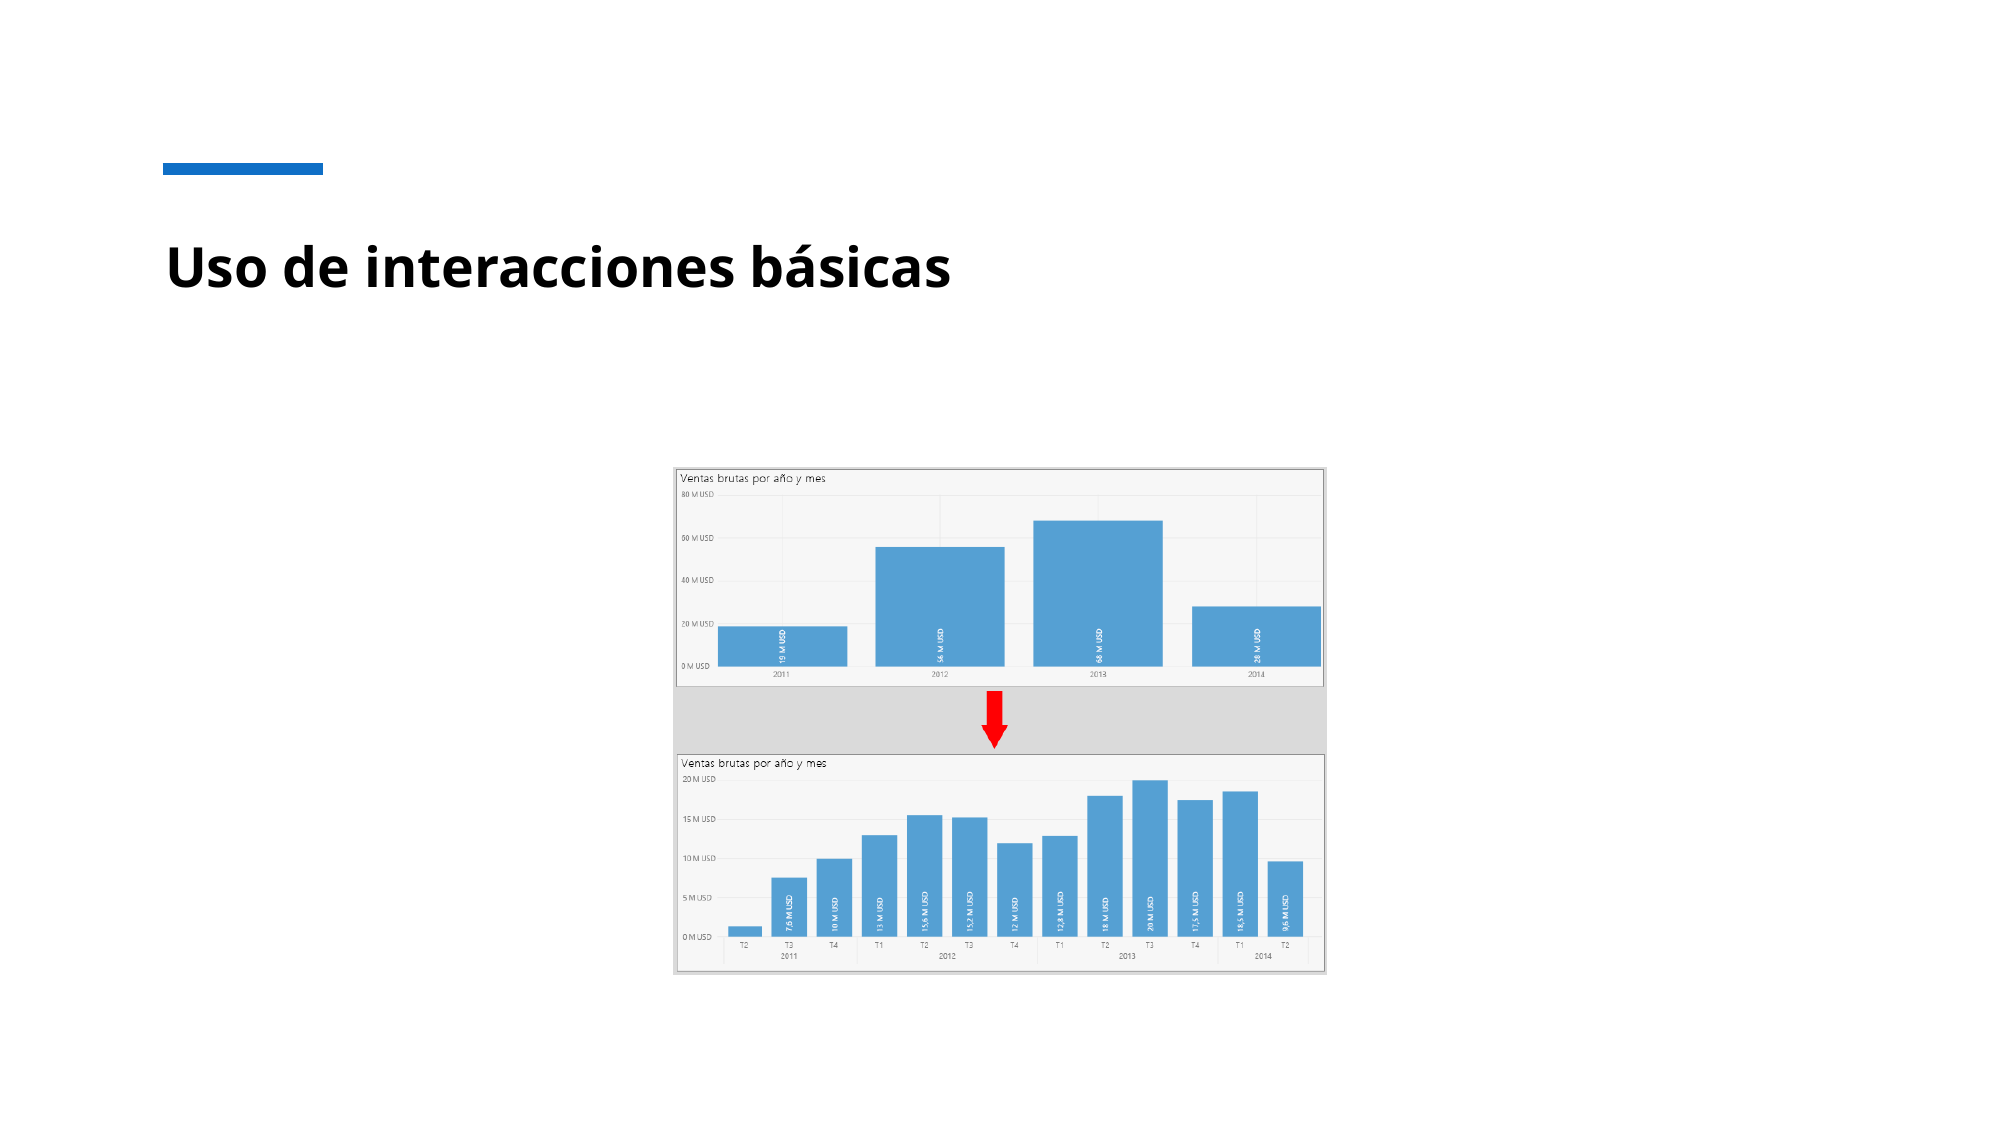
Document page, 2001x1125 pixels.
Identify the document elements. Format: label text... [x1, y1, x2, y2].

title Uso de interacciones básicas [150, 224, 1851, 441]
picture [673, 467, 1327, 975]
